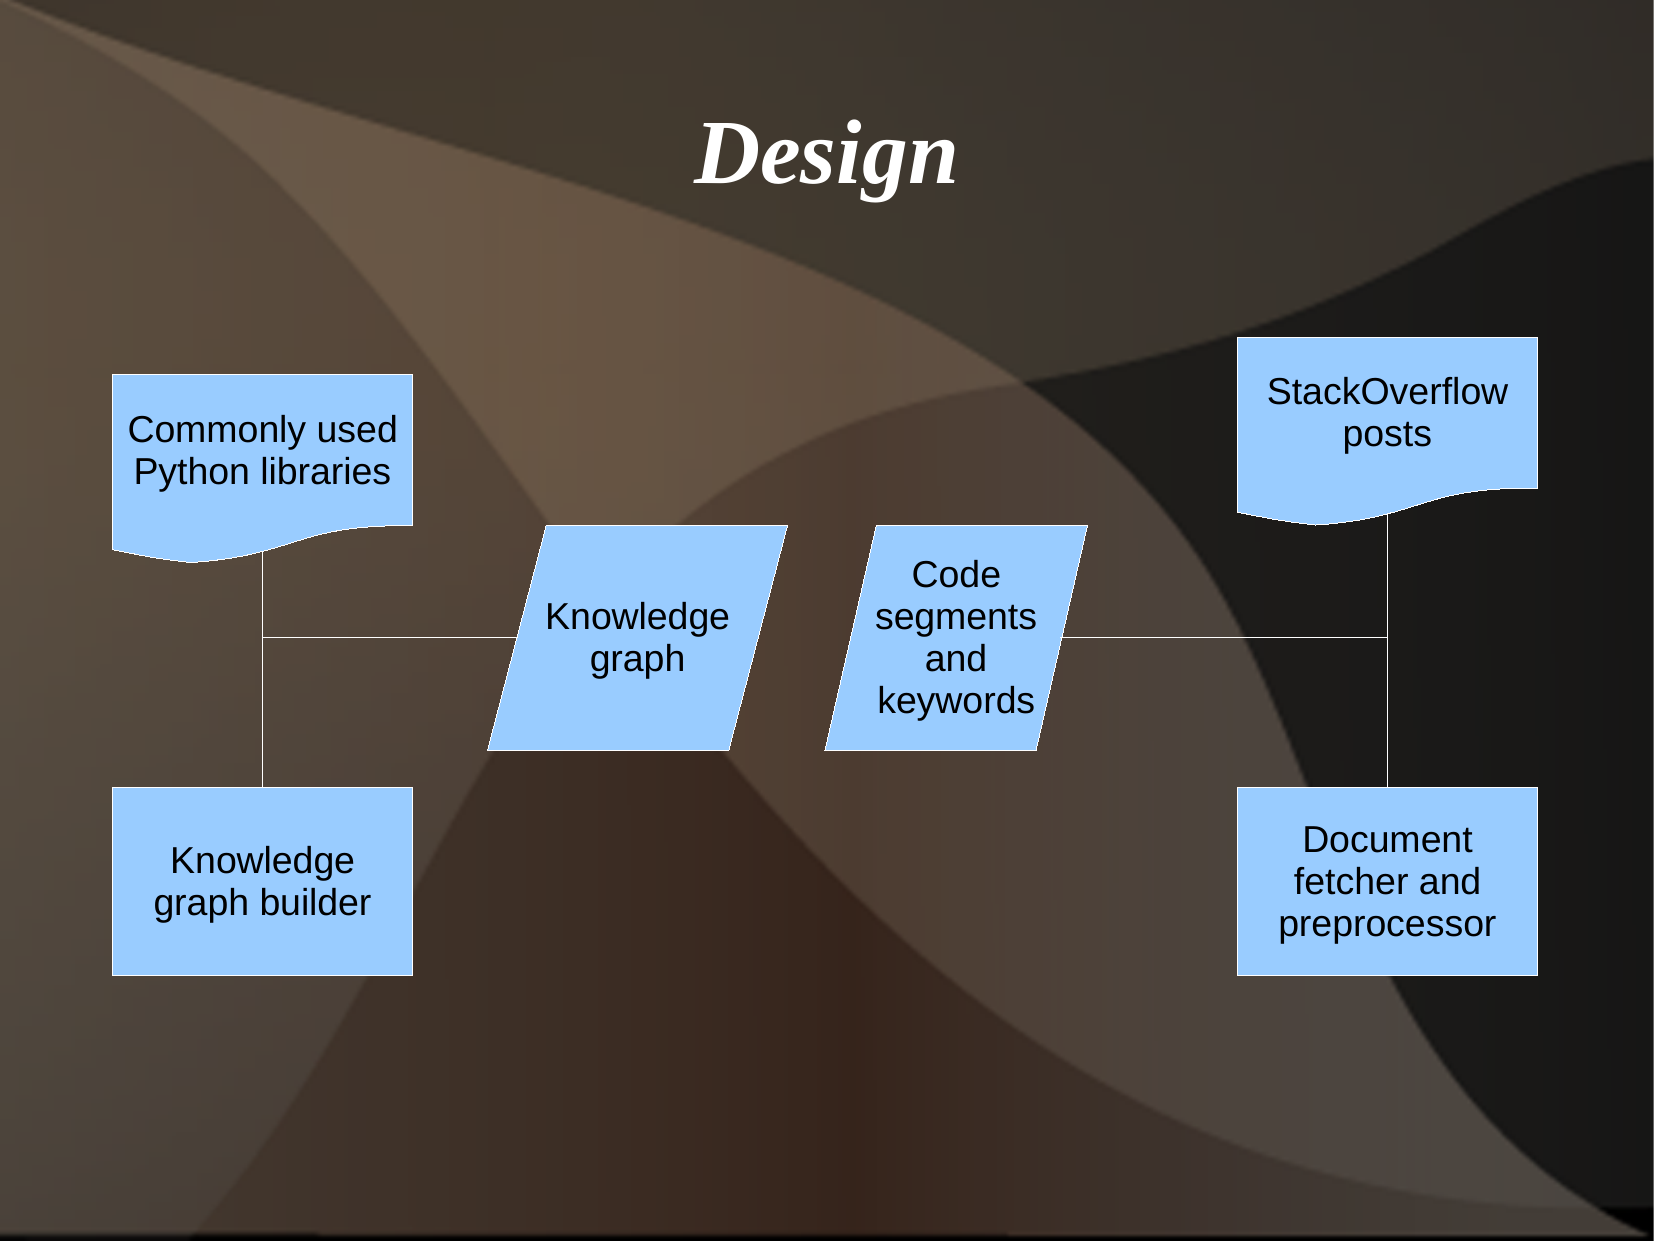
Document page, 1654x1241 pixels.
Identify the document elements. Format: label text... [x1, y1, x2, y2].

picture [0, 0, 1654, 1241]
title Design [82, 56, 1571, 250]
text_box StackOverflow posts [1237, 337, 1538, 526]
text_box Commonly used Python libraries [112, 374, 413, 563]
text_box Code segments and keywords [824, 525, 1088, 751]
text_box Knowledge graph builder [112, 787, 413, 976]
text_box Document fetcher and preprocessor [1237, 787, 1538, 976]
text_box Knowledge graph [487, 525, 788, 751]
